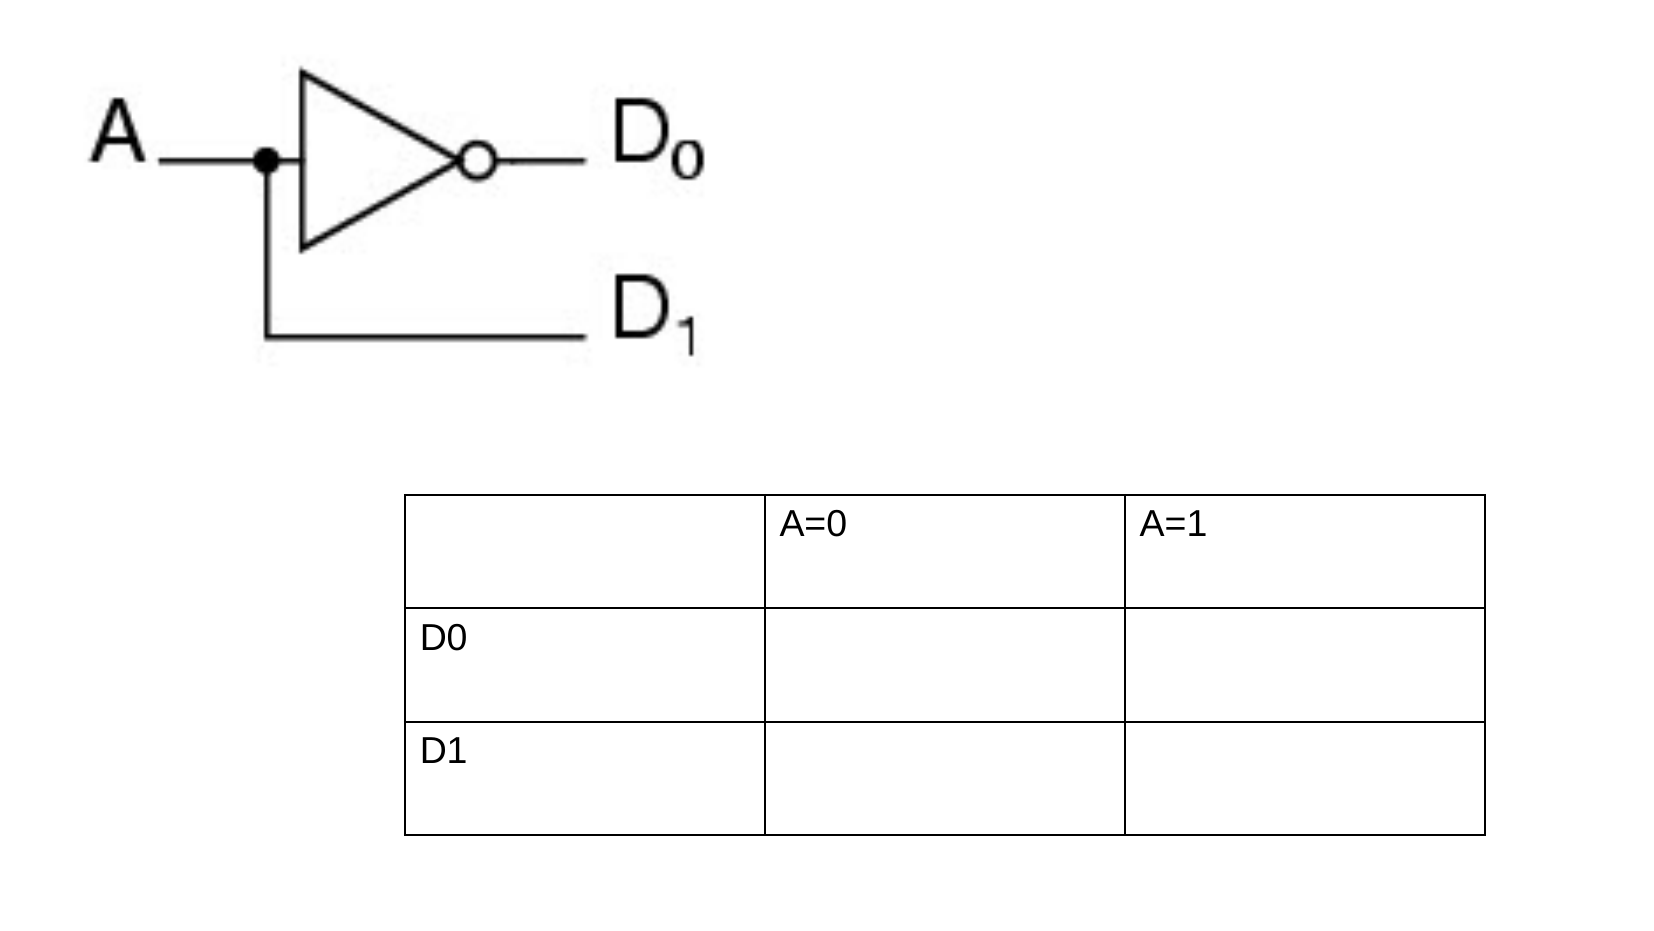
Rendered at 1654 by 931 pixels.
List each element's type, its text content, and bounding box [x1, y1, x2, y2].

table_cell [1126, 723, 1484, 834]
table_cell [1126, 609, 1484, 721]
table_header A=0 [766, 496, 1124, 607]
table_header [406, 496, 764, 607]
picture [30, 29, 768, 385]
table_cell D1 [406, 723, 764, 834]
table_cell [766, 723, 1124, 834]
table_cell [766, 609, 1124, 721]
table_header A=1 [1126, 496, 1484, 607]
table_cell D0 [406, 609, 764, 721]
